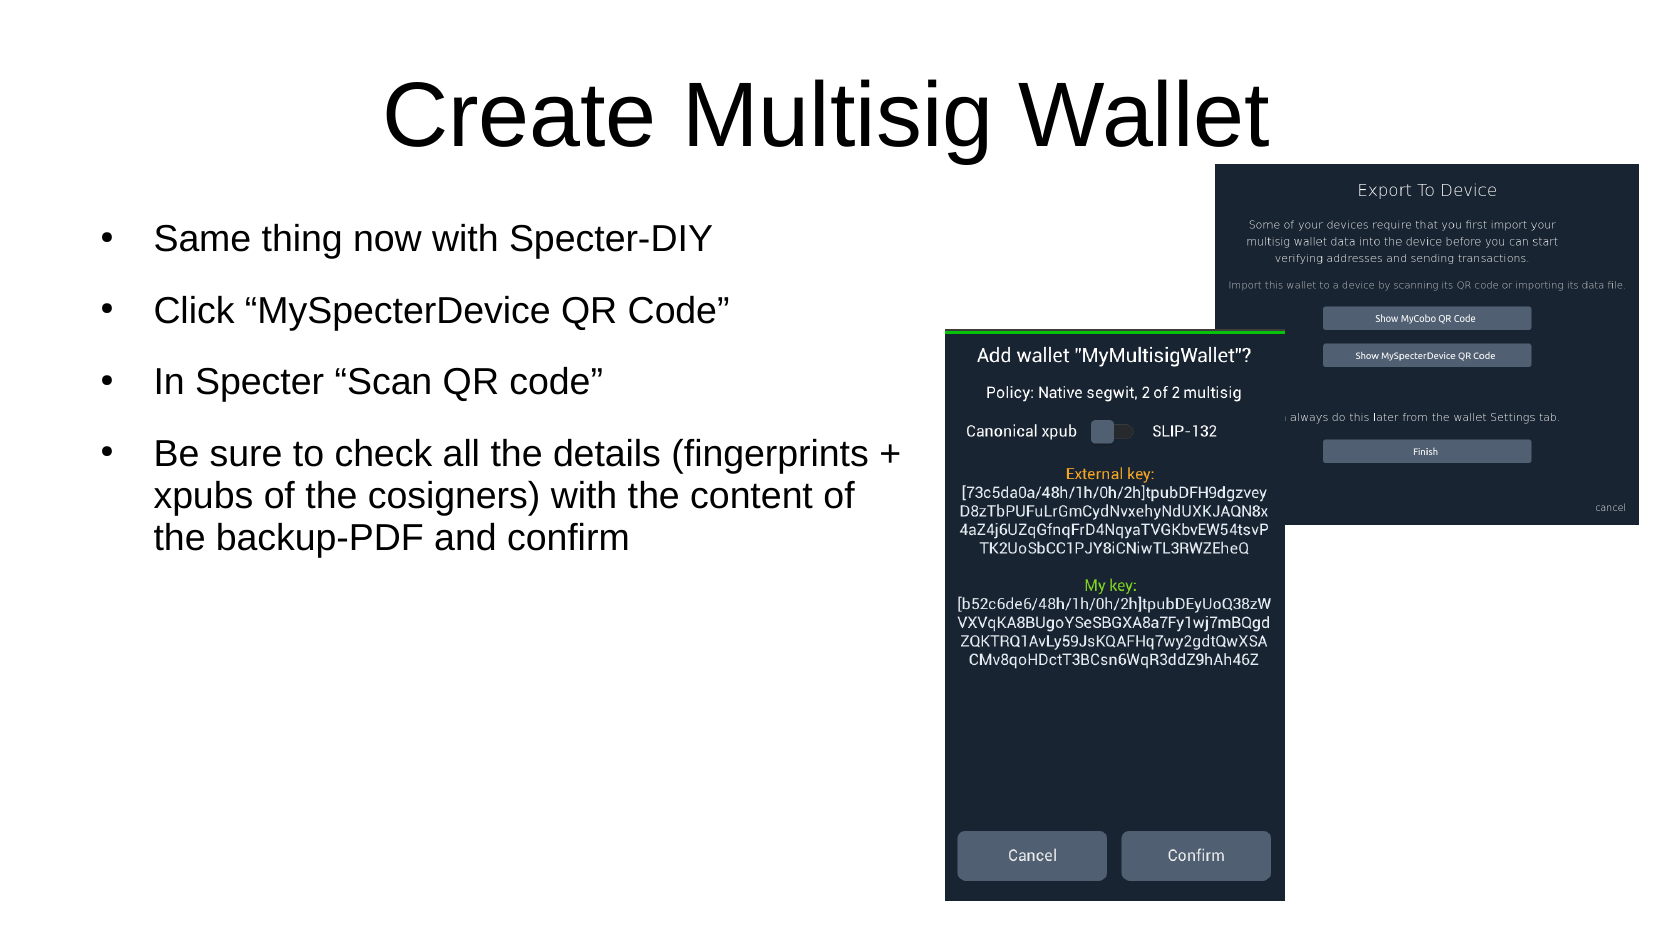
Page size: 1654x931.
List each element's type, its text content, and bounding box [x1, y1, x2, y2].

picture [945, 164, 1639, 901]
list Same thing now with Specter-DIY Click “MySpecterDevice QR Code” In Specter “Scan QR code” Be sure to check all the details (fingerprints + xpubs of the cosigners) with the content of the backup-PDF and confirm [82, 217, 916, 841]
title Create Multisig Wallet [82, 37, 1571, 193]
